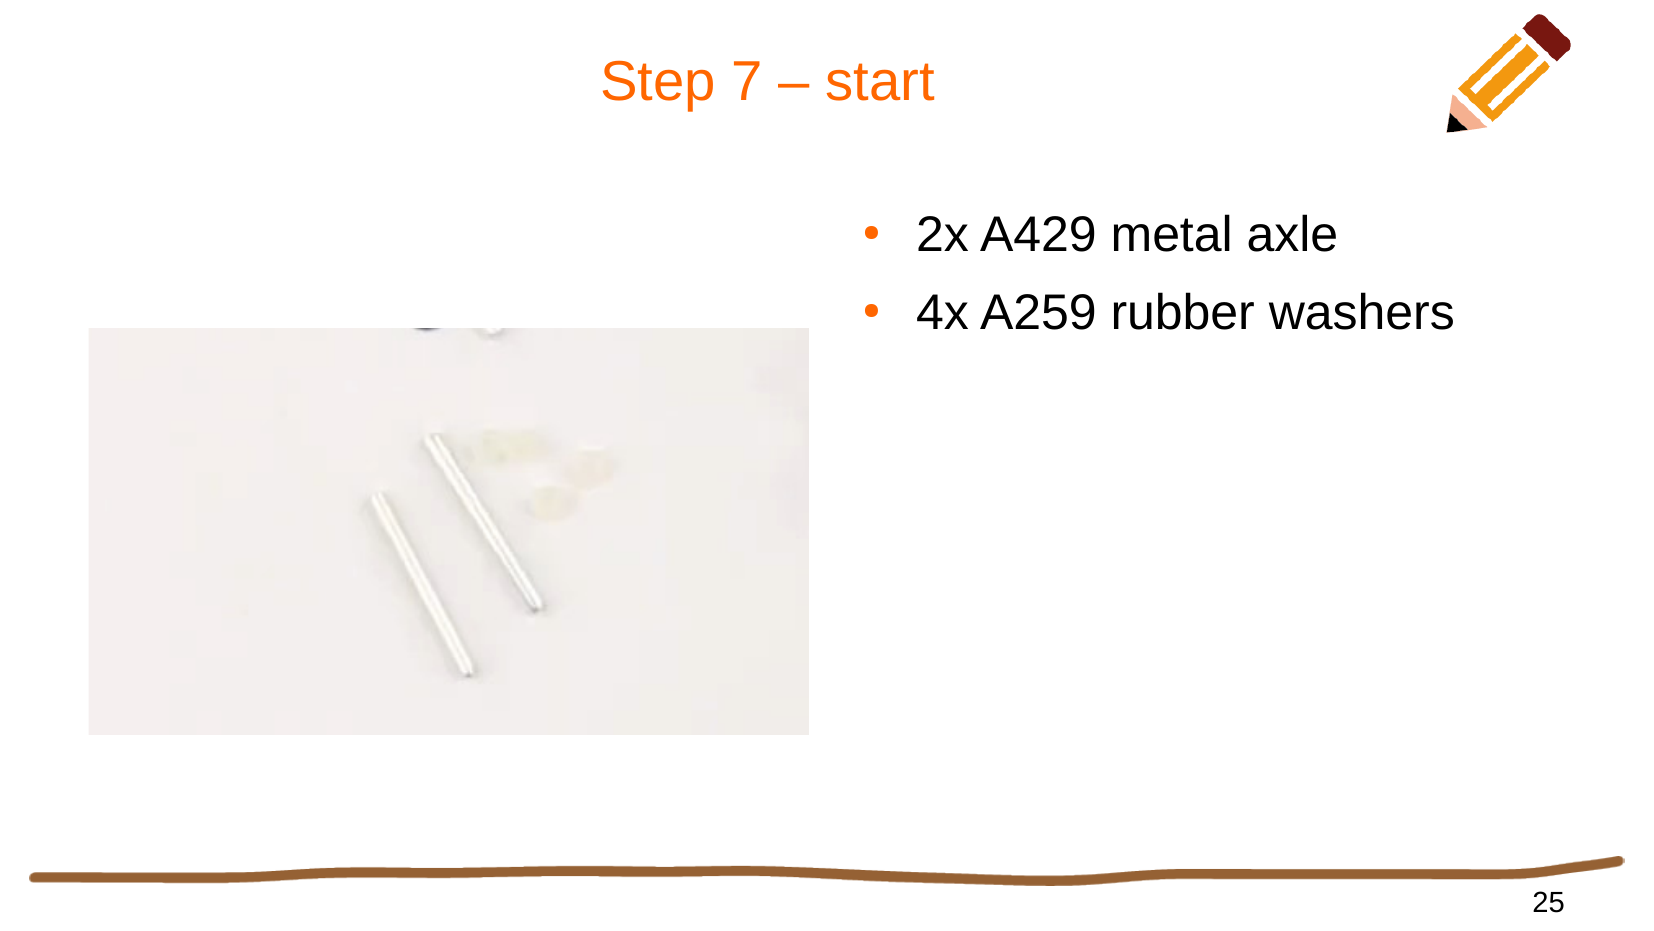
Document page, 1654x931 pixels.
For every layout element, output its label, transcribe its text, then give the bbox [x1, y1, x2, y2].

picture [88, 328, 809, 735]
picture [1446, 14, 1571, 133]
picture [29, 856, 1625, 886]
list 2x A429 metal axle 4x A259 rubber washers [845, 206, 1566, 857]
title Step 7 – start [88, 29, 1447, 133]
